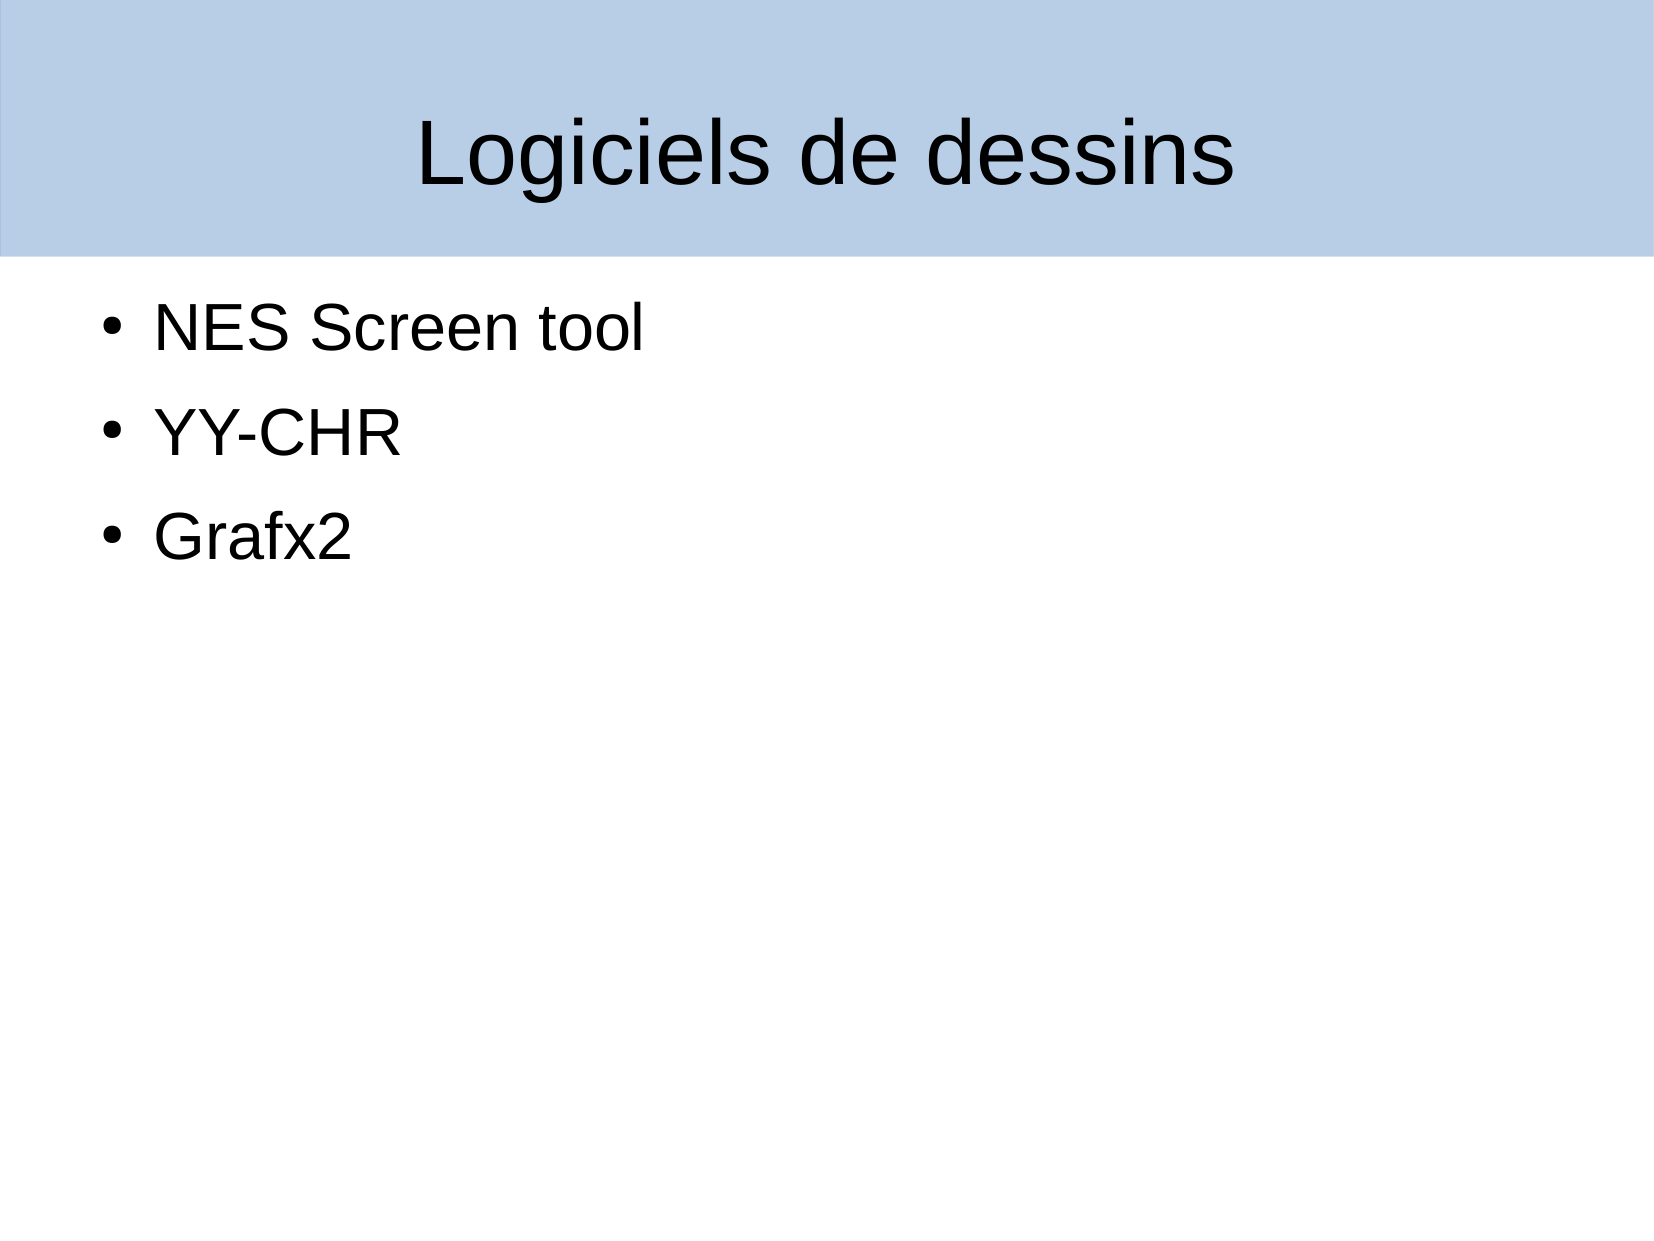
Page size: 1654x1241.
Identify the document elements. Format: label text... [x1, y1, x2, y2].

list NES Screen tool YY-CHR Grafx2 [82, 290, 1571, 1010]
title Logiciels de dessins [82, 49, 1571, 257]
